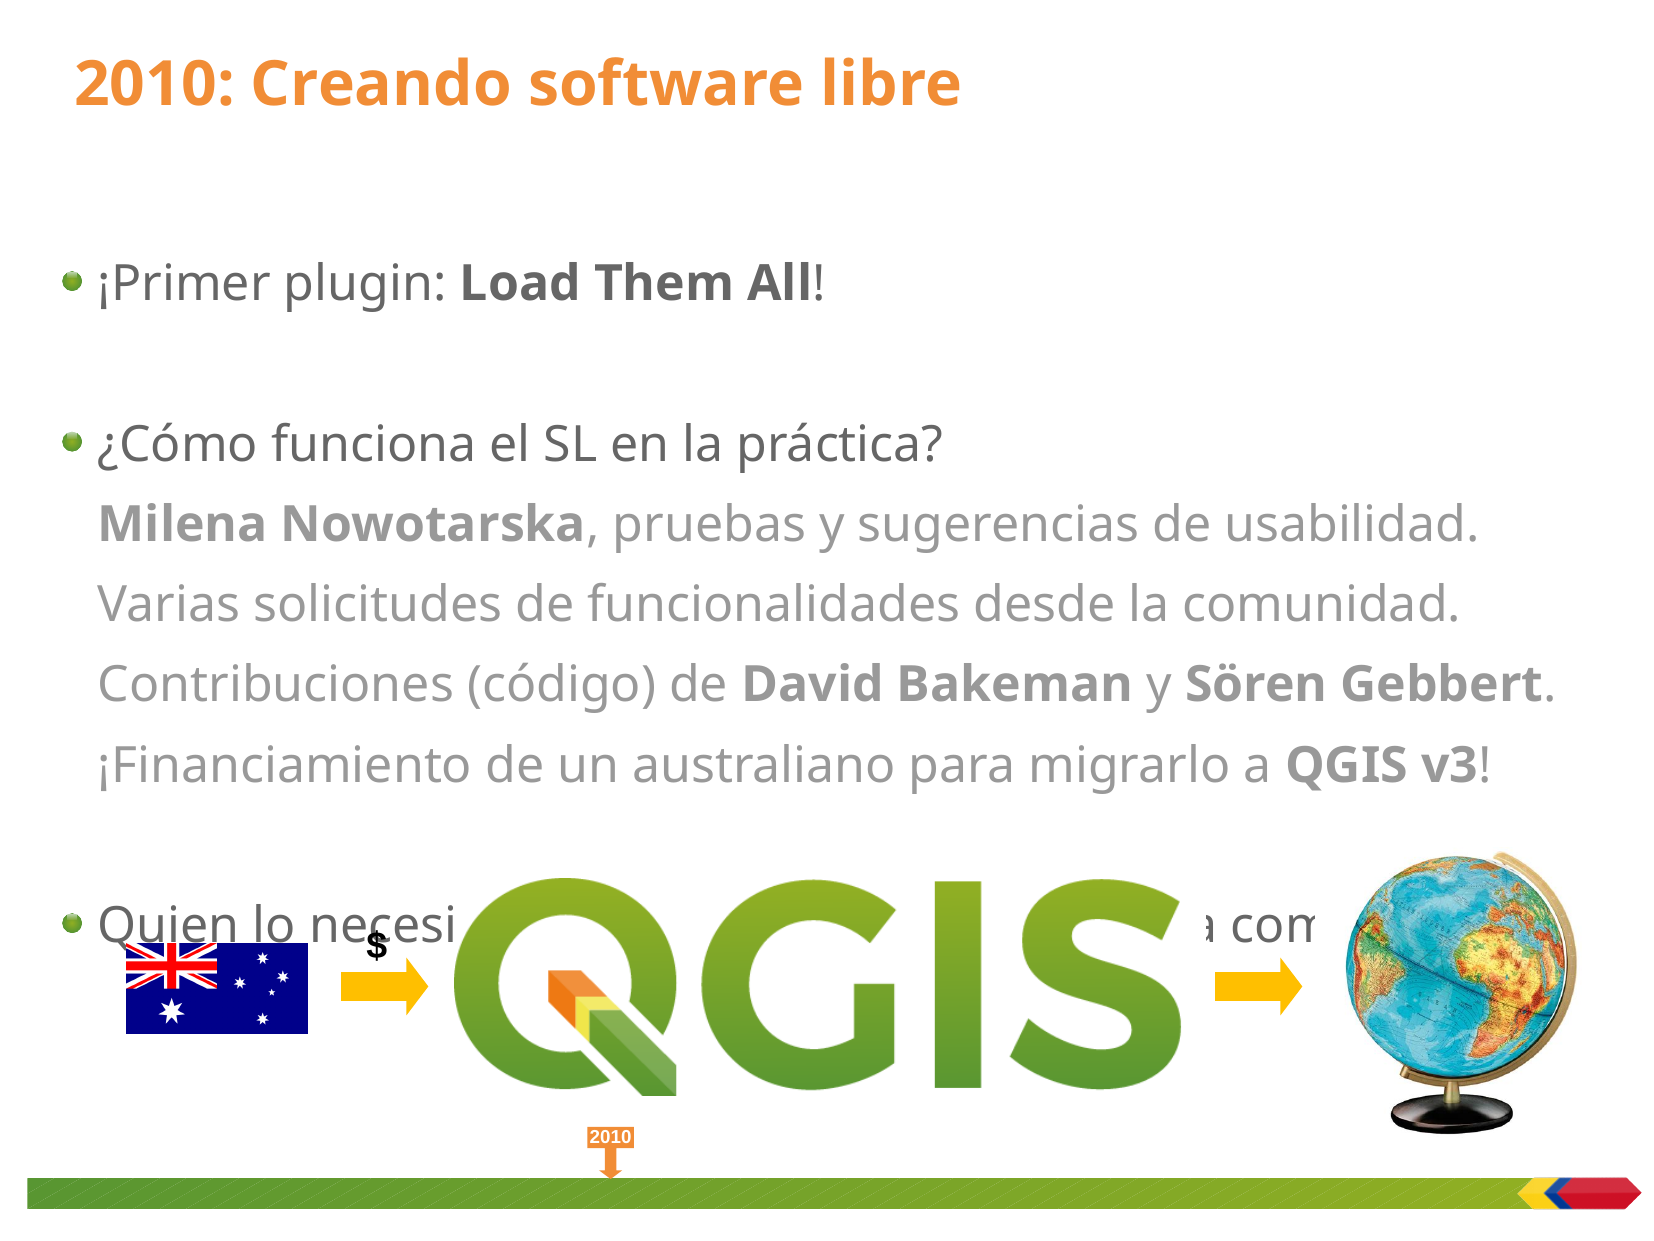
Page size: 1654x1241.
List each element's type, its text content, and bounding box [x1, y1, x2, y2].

text_box 2010 [587, 1126, 634, 1180]
text_box [1215, 957, 1303, 1016]
picture [454, 878, 1206, 1096]
text_box [27, 1178, 1532, 1209]
picture [126, 943, 308, 1034]
text_box ¡Primer plugin: Load Them All! ¿Cómo funciona el SL en la práctica? Milena Nowotarska, pruebas y sugerencias de usabilidad. Varias solicitudes de funcionalidades desde la comunidad. Contribuciones (código) de David Bakeman y Sören Gebbert. ¡Financiamiento de un australiano para migrarlo a QGIS v3! Quien lo necesita lo paga, se beneficia toda una comunidad [46, 159, 1605, 1118]
title 2010: Creando software libre [74, 45, 1599, 118]
text_box [341, 972, 429, 1016]
picture [1315, 847, 1642, 1241]
text_box $ [351, 917, 479, 975]
